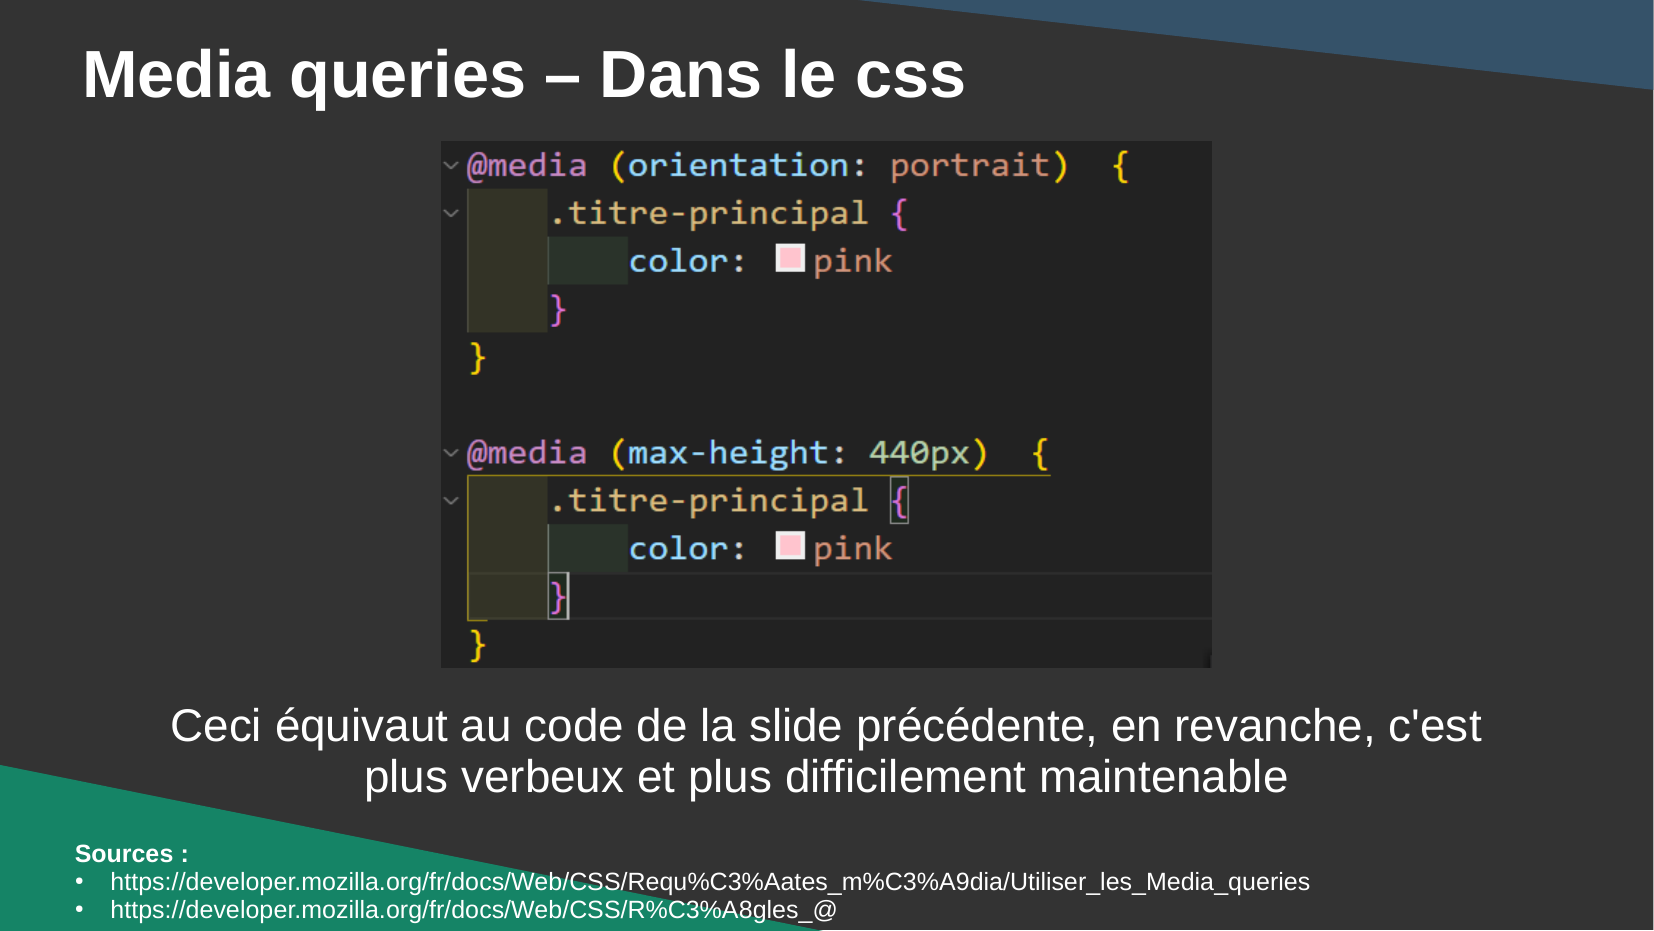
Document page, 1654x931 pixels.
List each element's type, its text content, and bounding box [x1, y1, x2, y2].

title Ceci équivaut au code de la slide précédente, en revanche, c'est plus verbeux et plus difficilement maintenable [159, 699, 1495, 803]
title Media queries – Dans le css [82, 37, 1571, 122]
picture [441, 141, 1212, 668]
text_box [858, 0, 1654, 90]
text_box [0, 764, 333, 931]
text_box Sources : https://developer.mozilla.org/fr/docs/Web/CSS/Requ%C3%Aates_m%C3%A9dia/Utiliser_les_Media_queries https://developer.mozilla.org/fr/docs/Web/CSS/R%C3%A8gles_@ [60, 832, 1546, 931]
